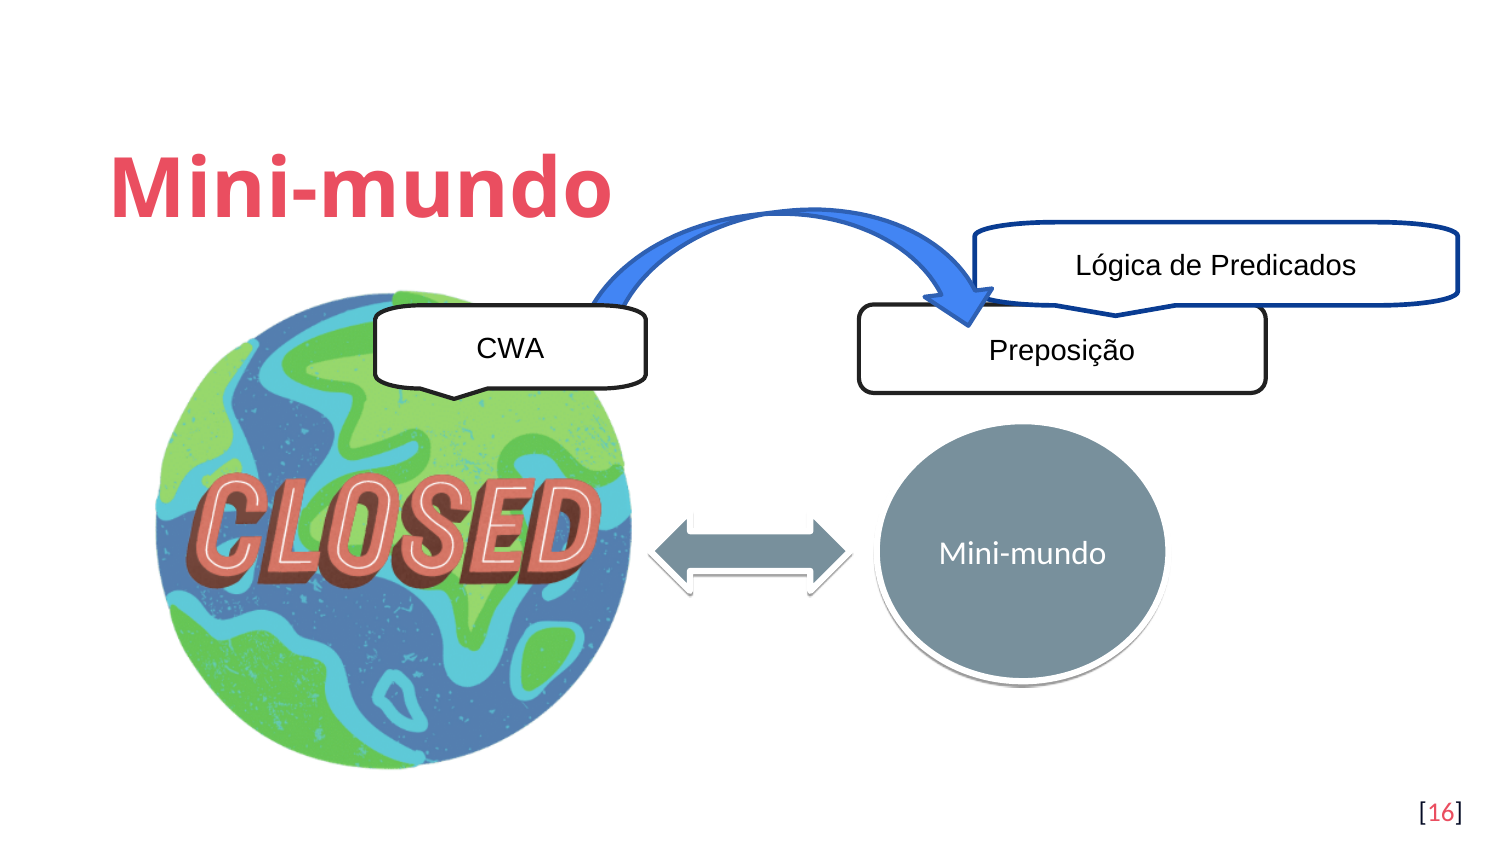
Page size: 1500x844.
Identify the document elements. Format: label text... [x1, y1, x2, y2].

text_box Mini-mundo [92, 104, 1408, 243]
text_box Lógica de Predicados [974, 222, 1458, 316]
text_box [592, 209, 993, 326]
picture [137, 279, 650, 779]
text_box Mini-mundo [689, 214, 890, 243]
text_box [650, 511, 851, 591]
text_box Preposição [858, 304, 1266, 393]
slide_number [16] [1403, 779, 1494, 844]
text_box Mini-mundo [876, 421, 1169, 682]
text_box CWA [375, 305, 646, 399]
